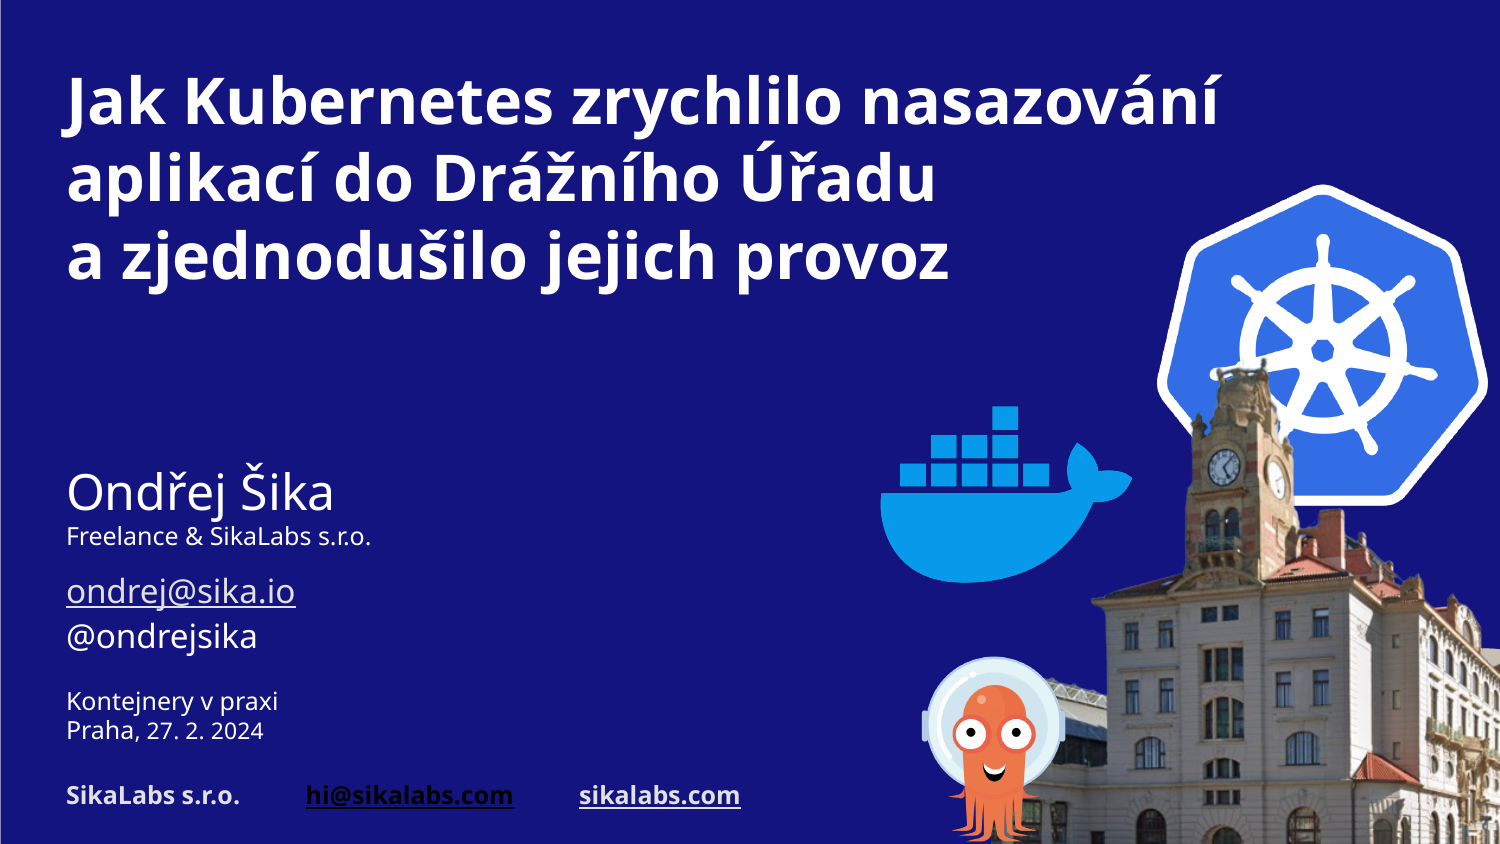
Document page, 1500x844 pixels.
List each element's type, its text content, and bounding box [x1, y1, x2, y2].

picture [0, 0, 1500, 844]
subtitle Ondřej Šika Freelance & SikaLabs s.r.o. ondrej@sika.io @ondrejsika Kontejnery v praxi Praha, 27. 2. 2024 [51, 495, 991, 760]
title Jak Kubernetes zrychlilo nasazování aplikací do Drážního Úřadu a zjednodušilo jejich provoz [51, 44, 1449, 459]
